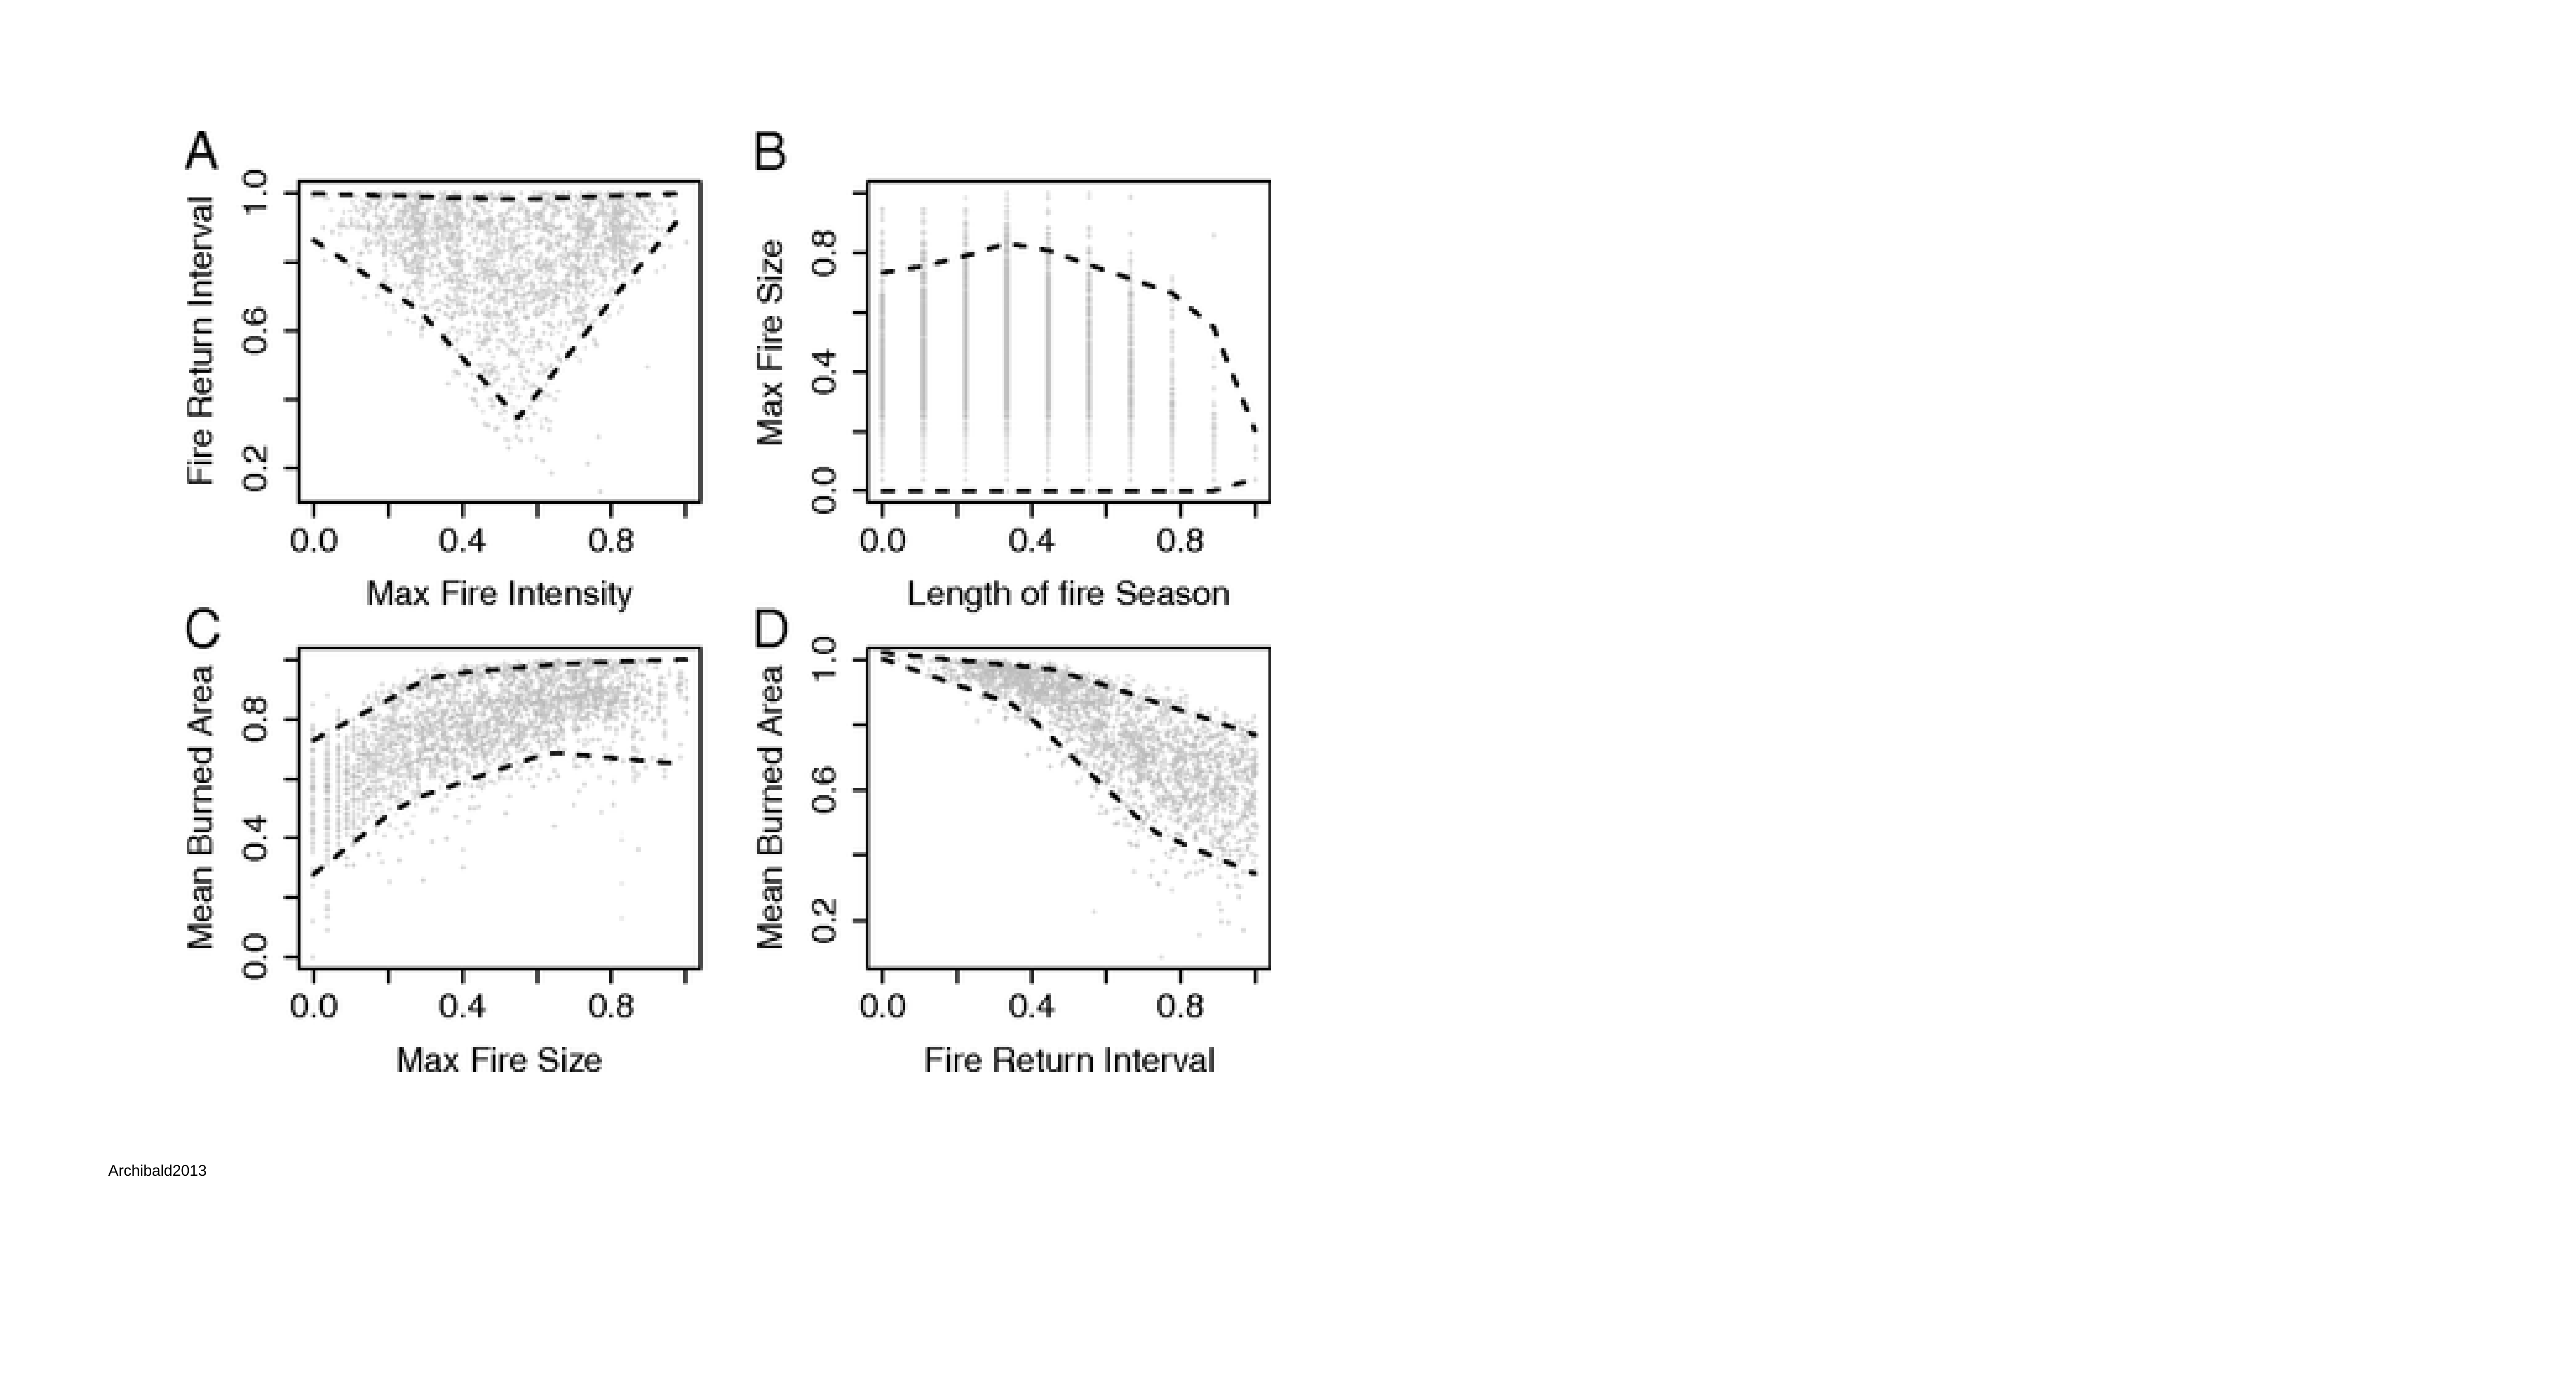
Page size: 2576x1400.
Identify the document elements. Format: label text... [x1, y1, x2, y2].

picture [185, 131, 1271, 1072]
text_box Archibald2013 [102, 1159, 1013, 1182]
